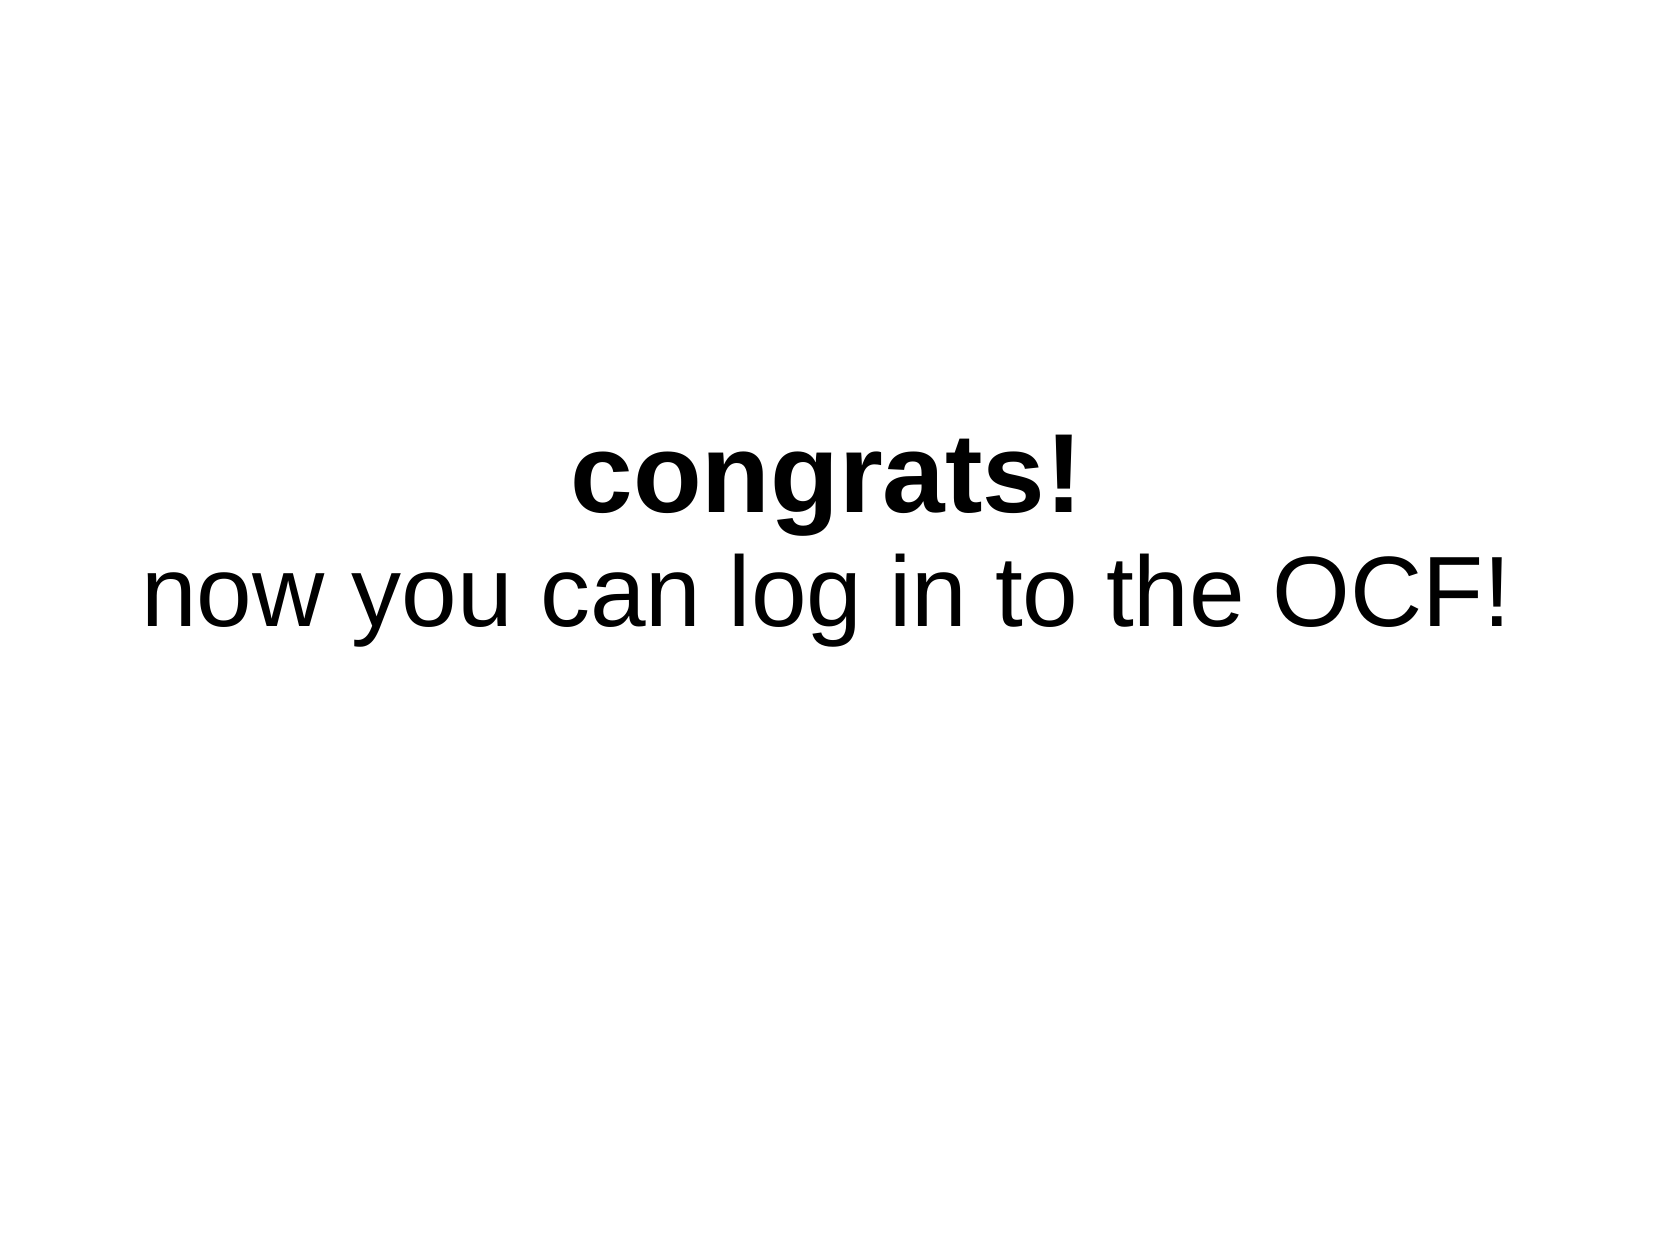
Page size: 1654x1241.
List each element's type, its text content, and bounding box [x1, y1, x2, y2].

subtitle congrats! now you can log in to the OCF! [82, 49, 1571, 1010]
